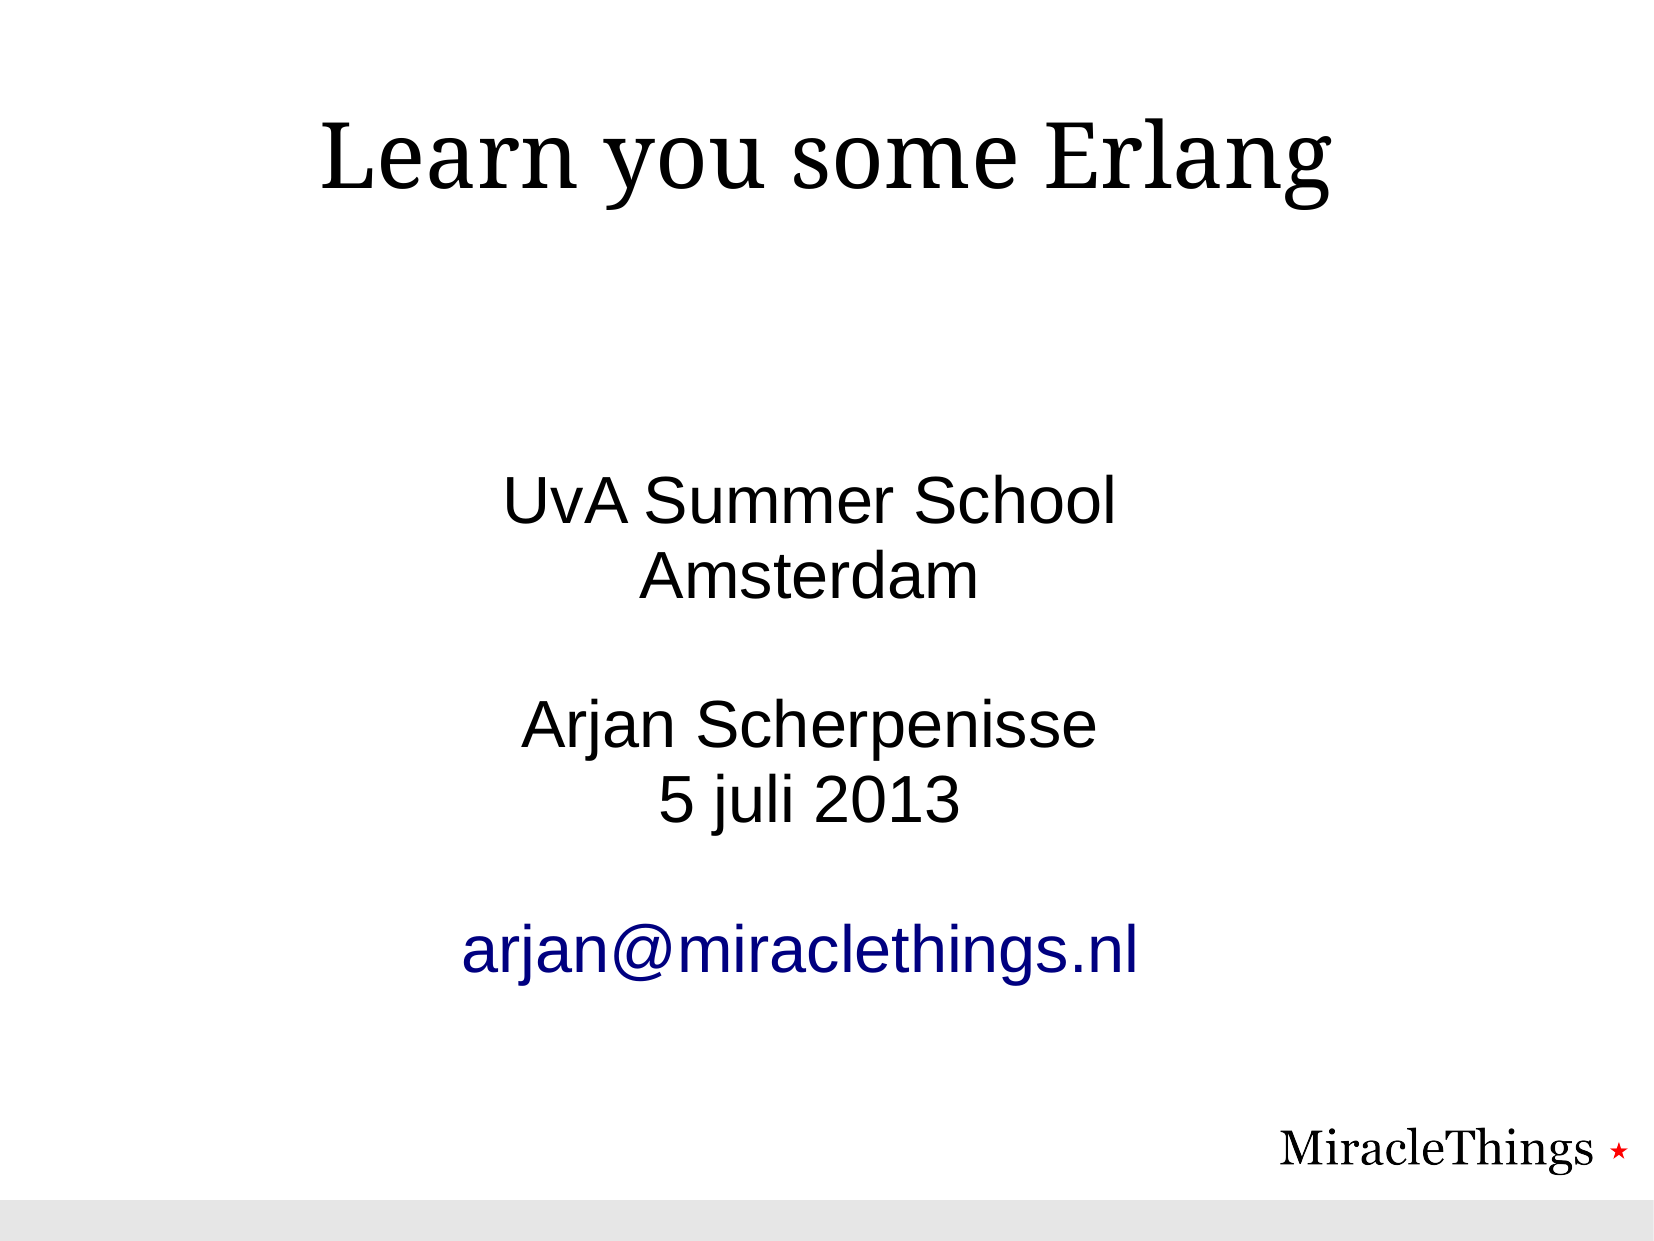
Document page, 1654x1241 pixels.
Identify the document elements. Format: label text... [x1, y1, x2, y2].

subtitle UvA Summer School Amsterdam Arjan Scherpenisse 5 juli 2013 arjan@miraclethings.nl [82, 290, 1538, 1010]
title Learn you some Erlang [82, 49, 1571, 257]
picture [1248, 1054, 1654, 1200]
